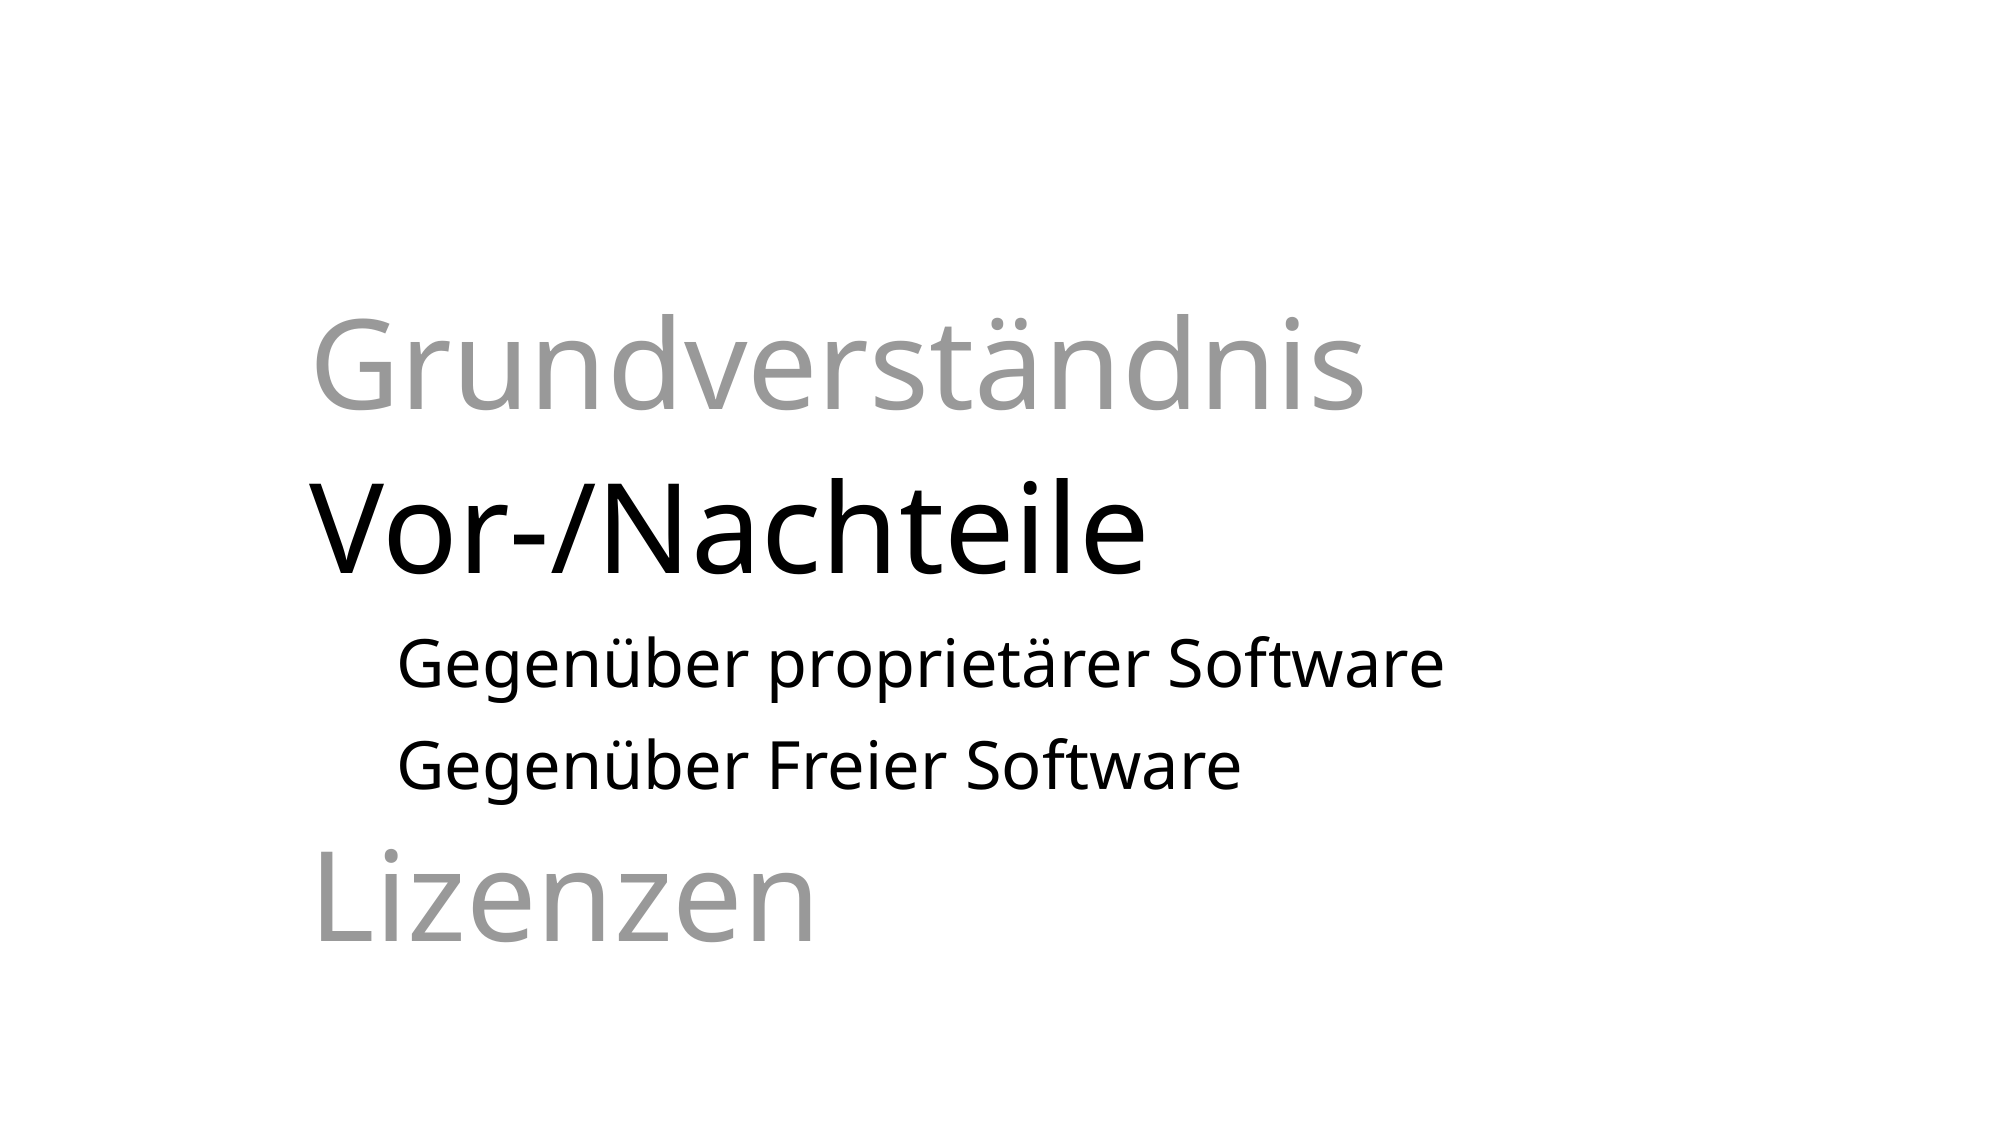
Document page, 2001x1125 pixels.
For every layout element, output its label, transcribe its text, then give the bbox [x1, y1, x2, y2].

list Grundverständnis Vor-/Nachteile Gegenüber proprietärer Software Gegenüber Freier Software Lizenzen [295, 0, 2000, 1125]
